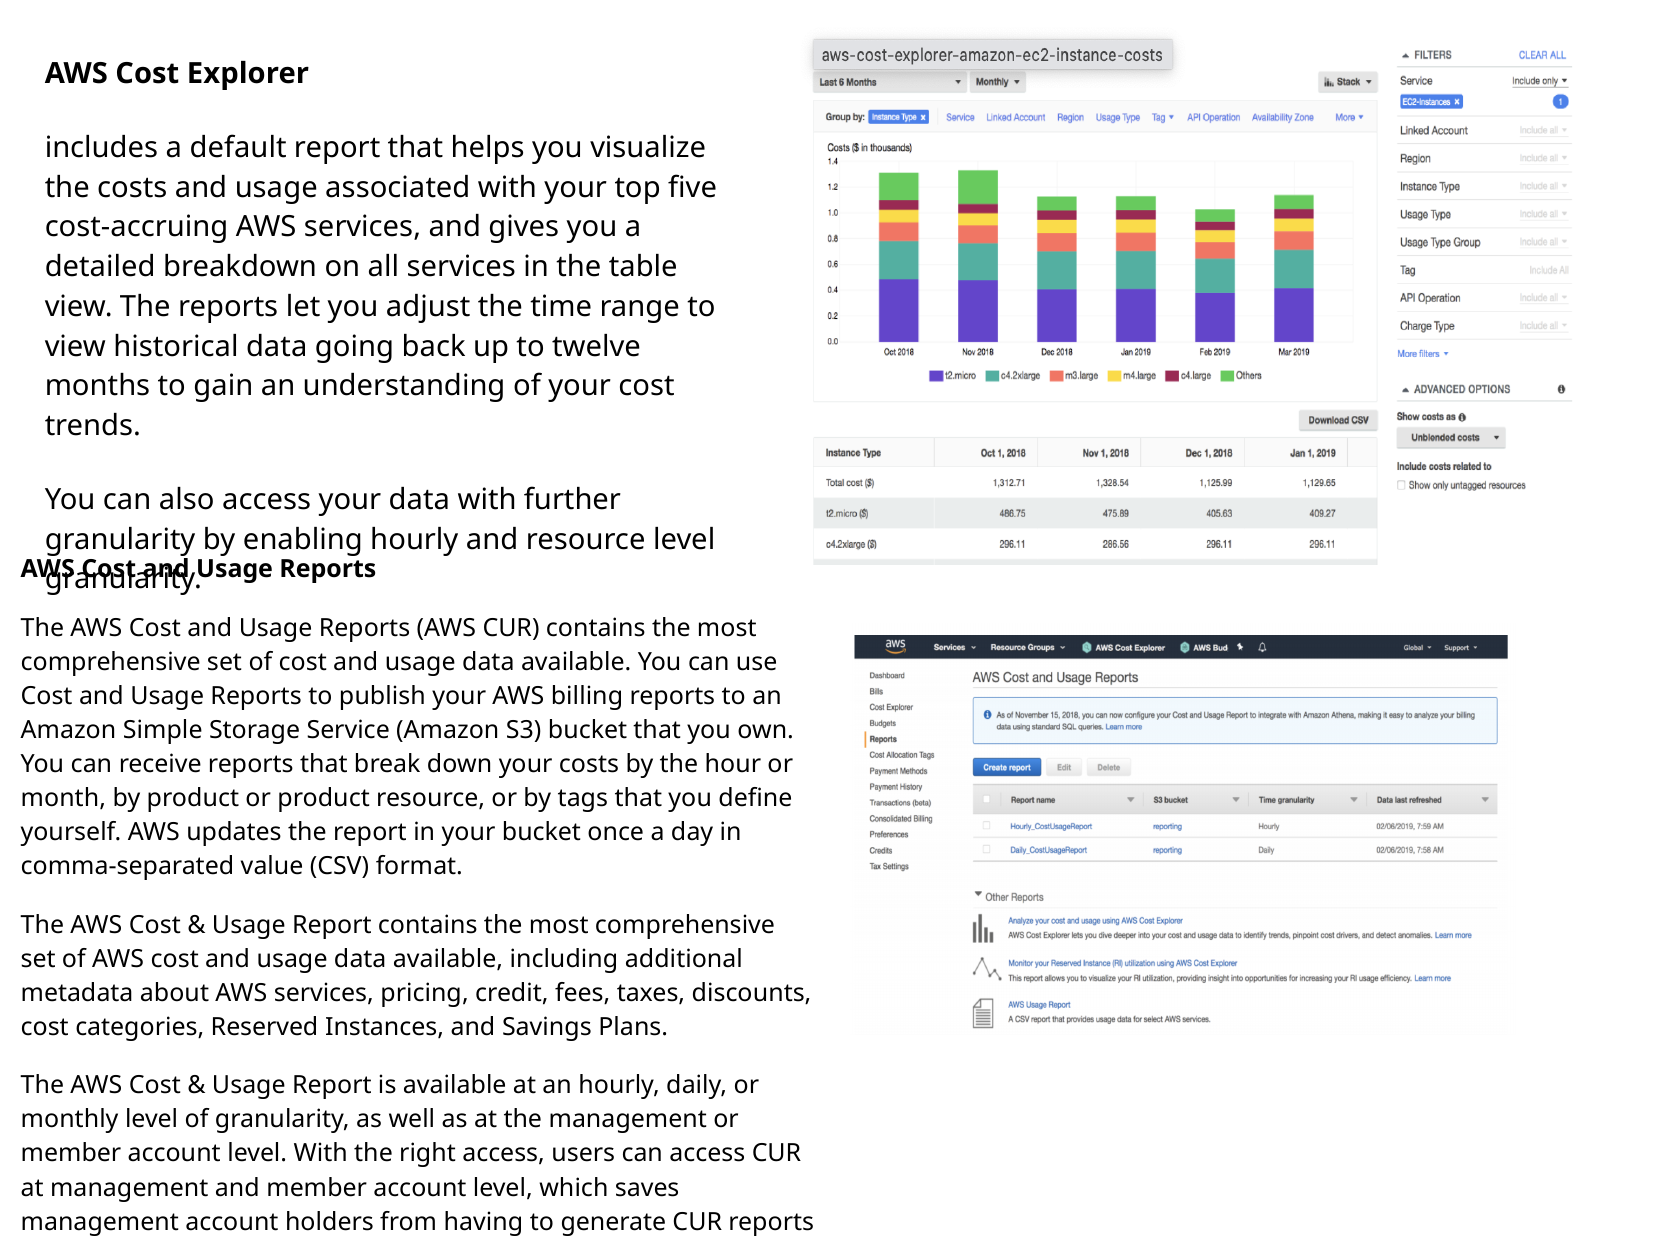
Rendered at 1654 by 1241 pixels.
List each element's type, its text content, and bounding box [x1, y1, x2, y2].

text_box AWS Cost and Usage Reports The AWS Cost and Usage Reports (AWS CUR) contains the most comprehensive set of cost and usage data available. You can use Cost and Usage Reports to publish your AWS billing reports to an Amazon Simple Storage Service (Amazon S3) bucket that you own. You can receive reports that break down your costs by the hour or month, by product or product resource, or by tags that you define yourself. AWS updates the report in your bucket once a day in comma-separated value (CSV) format. The AWS Cost & Usage Report contains the most comprehensive set of AWS cost and usage data available, including additional metadata about AWS services, pricing, credit, fees, taxes, discounts, cost categories, Reserved Instances, and Savings Plans. The AWS Cost & Usage Report is available at an hourly, daily, or monthly level of granularity, as well as at the management or member account level. With the right access, users can access CUR at management and member account level, which saves management account holders from having to generate CUR reports for member accounts. AWS delivers the AWS Cost & Usage Report to whichever Amazon Simple Storage Service (S3) bucket you specify during setup, and updates the reports at least once per day. You can download the reports using the Amazon S3 console in csv files. [5, 543, 831, 1193]
picture [794, 5, 1590, 576]
picture [850, 623, 1516, 1036]
text_box AWS Cost Explorer includes a default report that helps you visualize the costs and usage associated with your top five cost-accruing AWS services, and gives you a detailed breakdown on all services in the table view. The reports let you adjust the time range to view historical data going back up to twelve months to gain an understanding of your cost trends. You can also access your data with further granularity by enabling hourly and resource level granularity. [30, 45, 736, 409]
